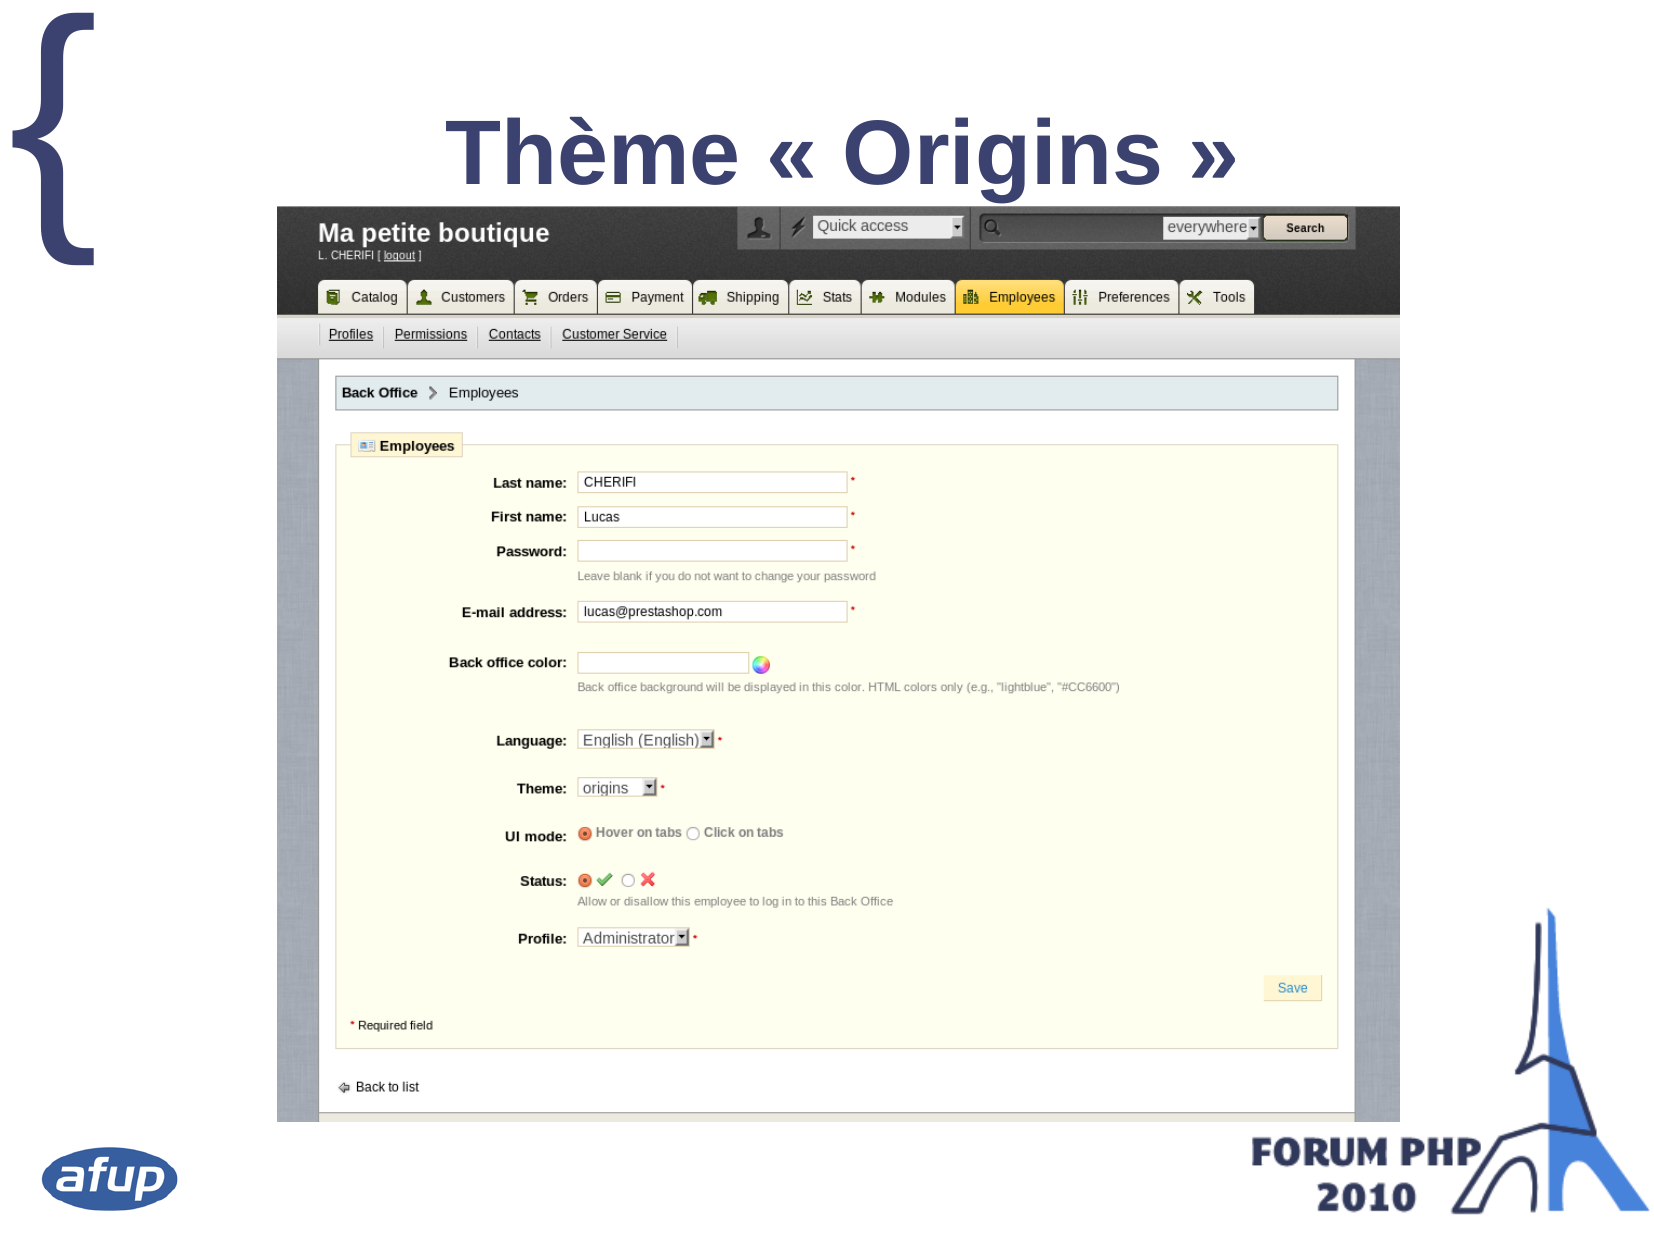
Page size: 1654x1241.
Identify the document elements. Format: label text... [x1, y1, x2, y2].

picture [277, 206, 1650, 1241]
title Thème « Origins » [82, 49, 1571, 257]
picture [41, 1146, 178, 1211]
